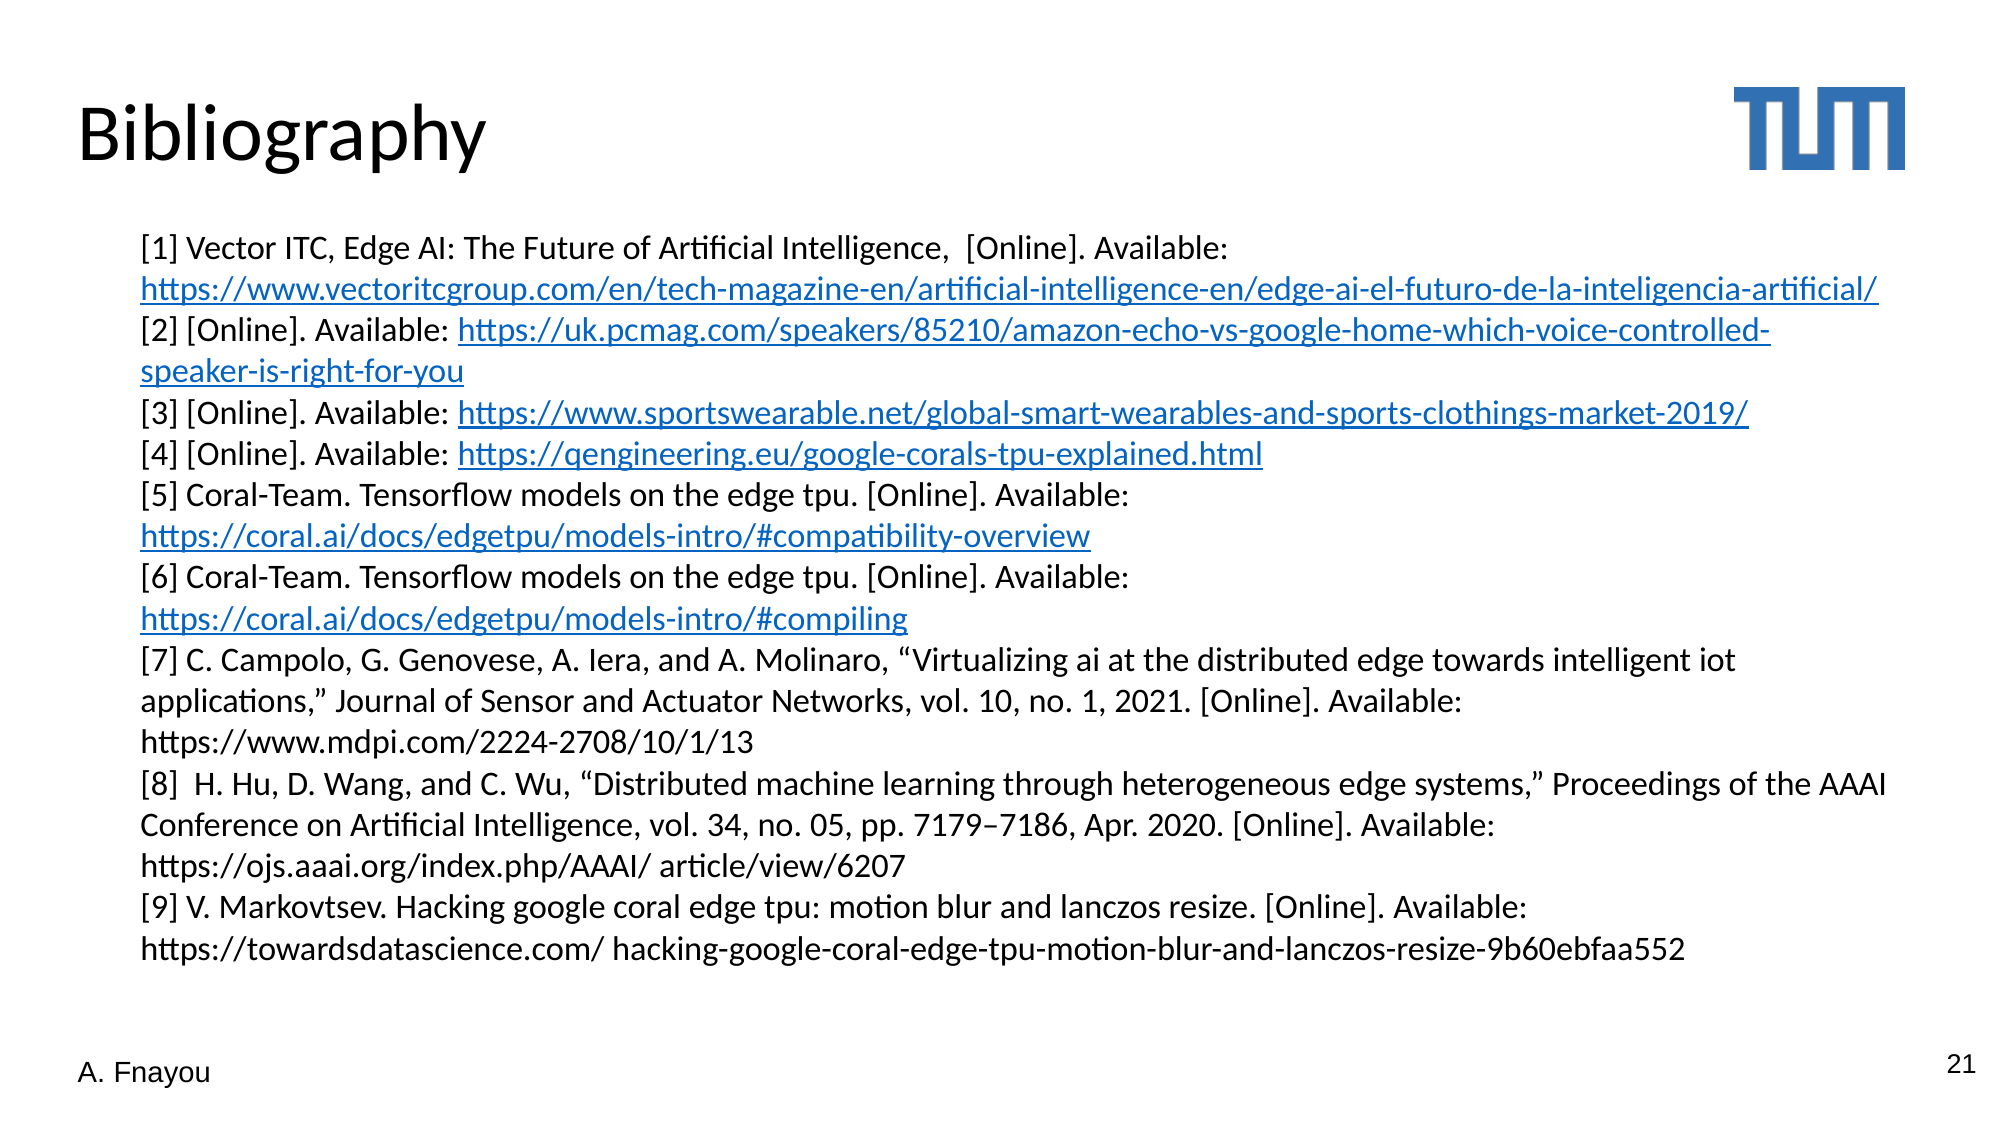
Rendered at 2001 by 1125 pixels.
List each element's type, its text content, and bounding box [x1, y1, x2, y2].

slide_number <number> [1871, 1038, 1992, 1125]
text_box Bibliography [62, 64, 1698, 192]
text_box [1] Vector ITC, Edge AI: The Future of Artificial Intelligence, [Online]. Available: https://www.vectoritcgroup.com/en/tech-magazine-en/artificial-intelligence-en/edge-ai-el-futuro-de-la-inteligencia-artificial/ [2] [Online]. Available: https://uk.pcmag.com/speakers/85210/amazon-echo-vs-google-home-which-voice-controlled- speaker-is-right-for-you [3] [Online]. Available: https://www.sportswearable.net/global-smart-wearables-and-sports-clothings-market-2019/ [4] [Online]. Available: https://qengineering.eu/google-corals-tpu-explained.html [5] Coral-Team. Tensorflow models on the edge tpu. [Online]. Available: https://coral.ai/docs/edgetpu/models-intro/#compatibility-overview [6] Coral-Team. Tensorflow models on the edge tpu. [Online]. Available: https://coral.ai/docs/edgetpu/models-intro/#compiling [7] C. Campolo, G. Genovese, A. Iera, and A. Molinaro, “Virtualizing ai at the distributed edge towards intelligent iot applications,” Journal of Sensor and Actuator Networks, vol. 10, no. 1, 2021. [Online]. Available: https://www.mdpi.com/2224-2708/10/1/13 [8] H. Hu, D. Wang, and C. Wu, “Distributed machine learning through heterogeneous edge systems,” Proceedings of the AAAI Conference on Artificial Intelligence, vol. 34, no. 05, pp. 7179–7186, Apr. 2020. [Online]. Available: https://ojs.aaai.org/index.php/AAAI/ article/view/6207 [9] V. Markovtsev. Hacking google coral edge tpu: motion blur and lanczos resize. [Online]. Available: https://towardsdatascience.com/ hacking-google-coral-edge-tpu-motion-blur-and-lanczos-resize-9b60ebfaa552 [50, 209, 1905, 982]
text_box A. Fnayou [62, 1038, 233, 1104]
picture [1734, 87, 1905, 170]
